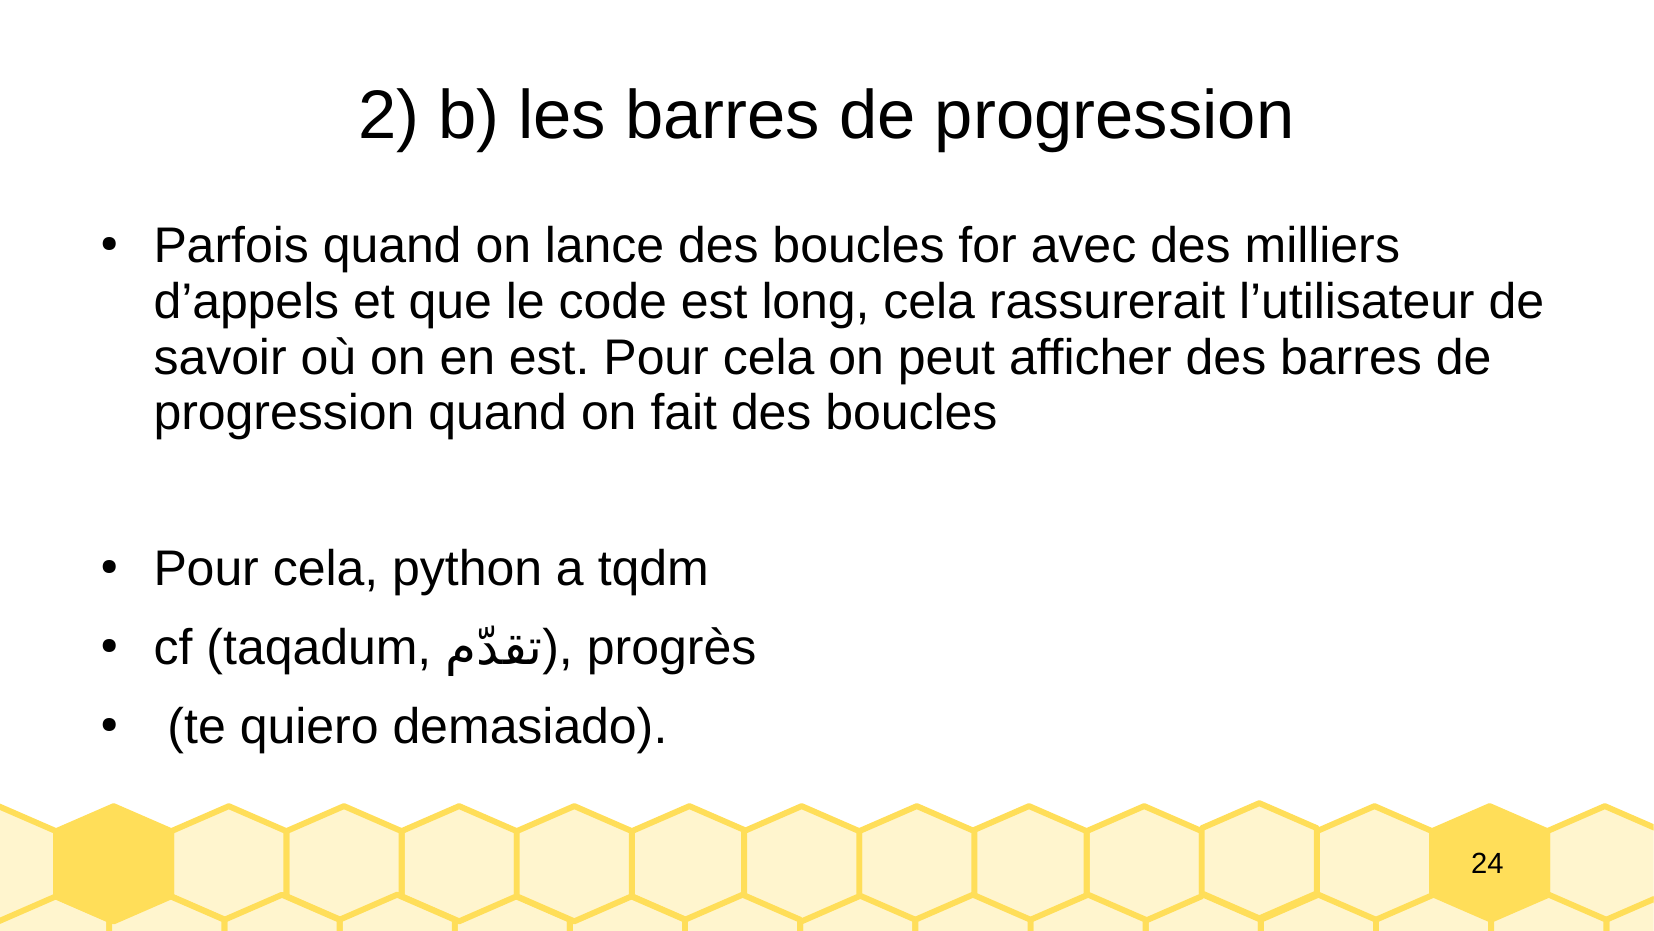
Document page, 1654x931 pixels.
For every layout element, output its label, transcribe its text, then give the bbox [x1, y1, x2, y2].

list Parfois quand on lance des boucles for avec des milliers d’appels et que le code est long, cela rassurerait l’utilisateur de savoir où on en est. Pour cela on peut afficher des barres de progression quand on fait des boucles Pour cela, python a tqdm cf (taqadum, تقدّم), progrès (te quiero demasiado). [82, 217, 1571, 758]
title 2) b) les barres de progression [82, 37, 1571, 193]
